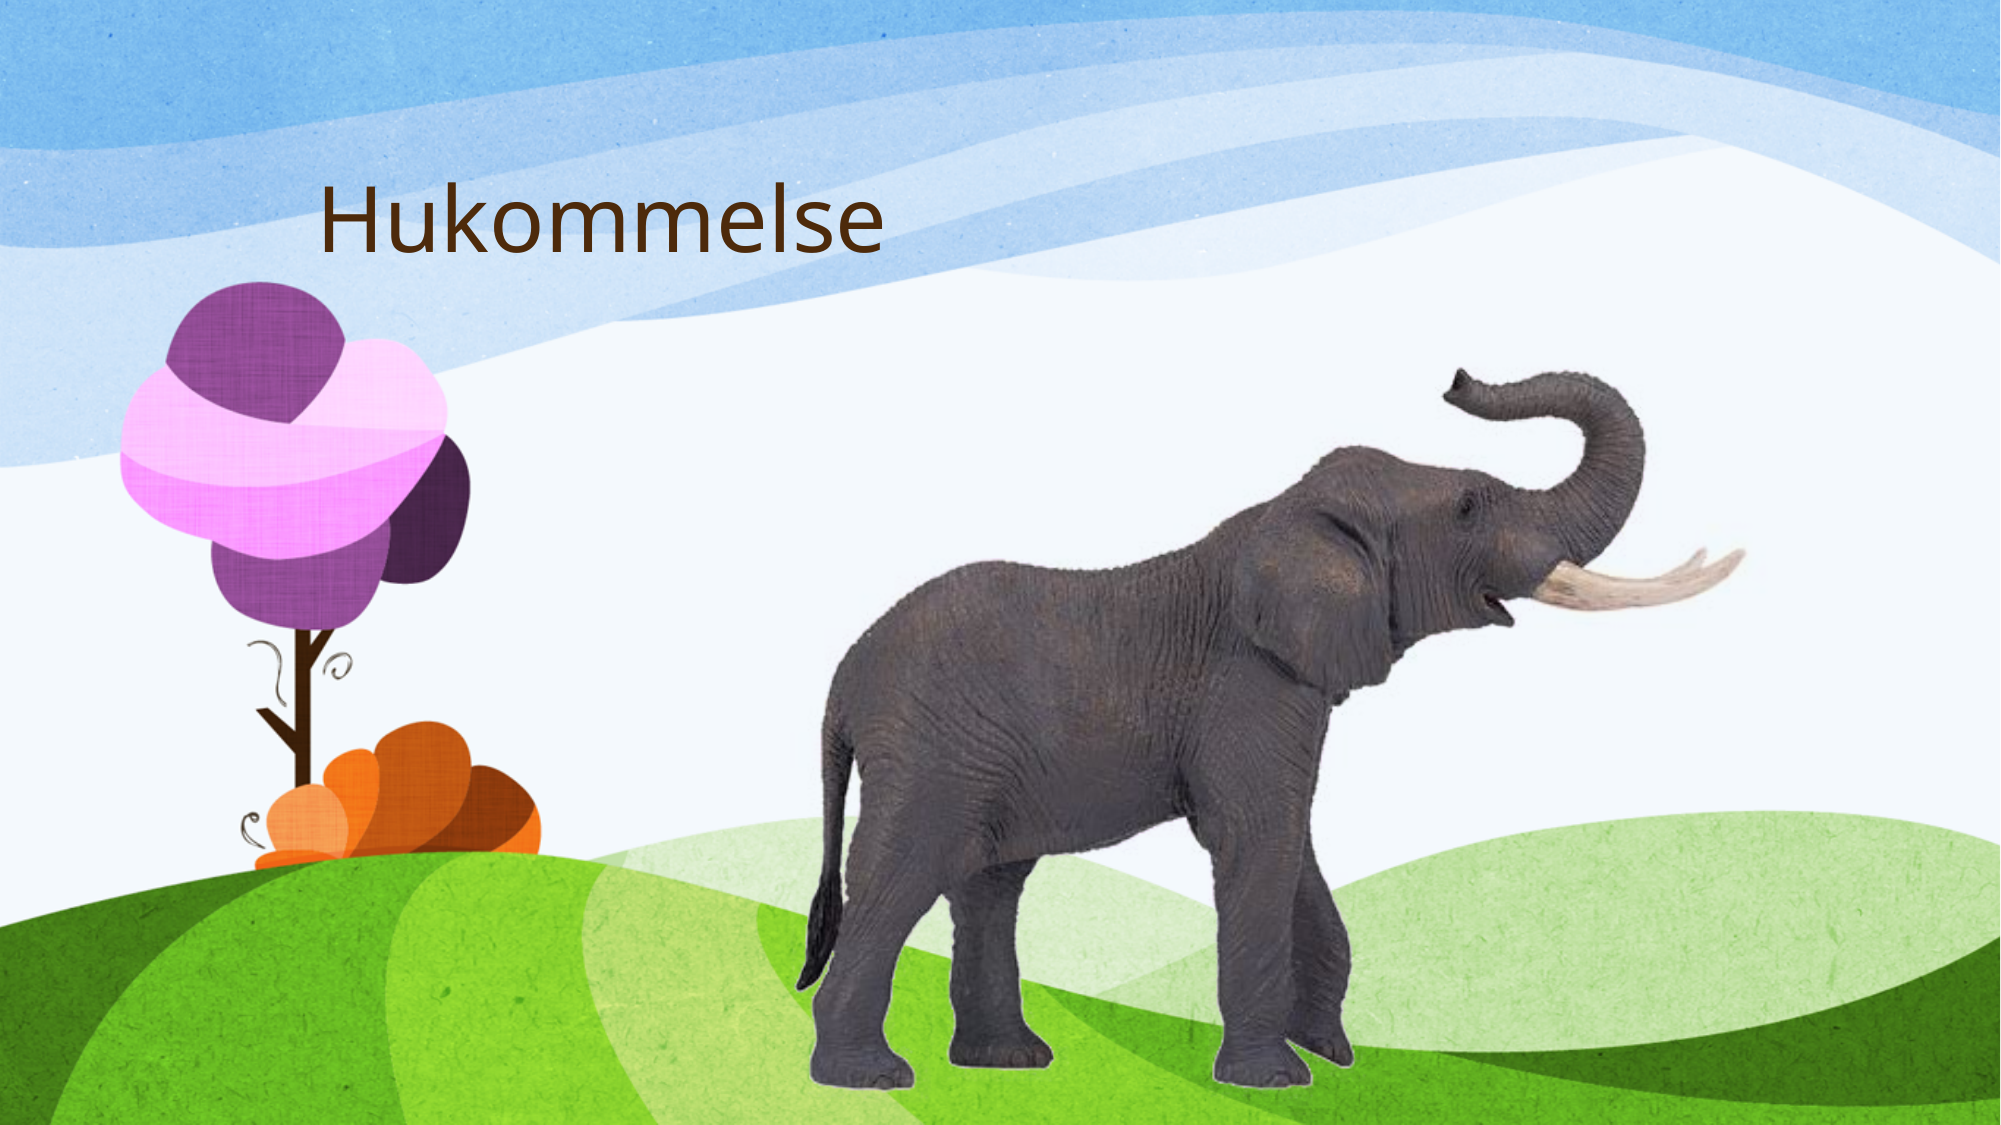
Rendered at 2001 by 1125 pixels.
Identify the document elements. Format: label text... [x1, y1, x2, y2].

title Hukommelse [301, 138, 941, 280]
picture [0, 0, 2001, 1125]
